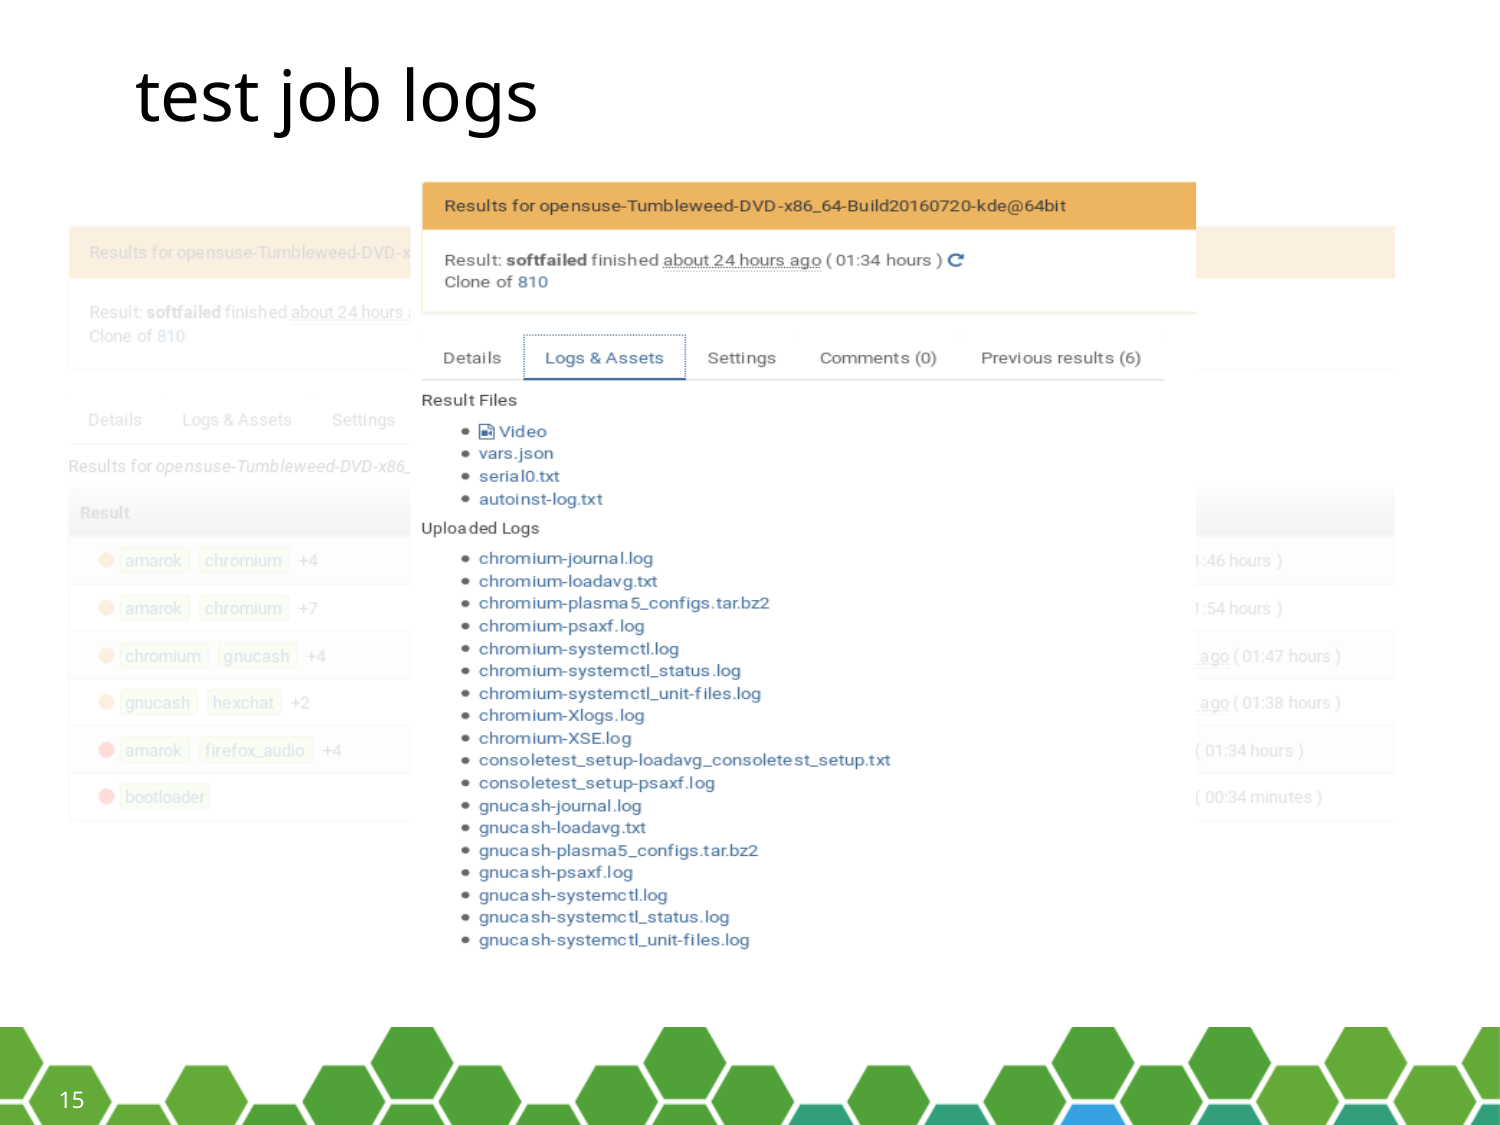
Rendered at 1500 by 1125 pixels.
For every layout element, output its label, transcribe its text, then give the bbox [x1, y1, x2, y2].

picture [51, 174, 1395, 952]
title test job logs [135, 12, 1372, 175]
picture [0, 1027, 1500, 1125]
